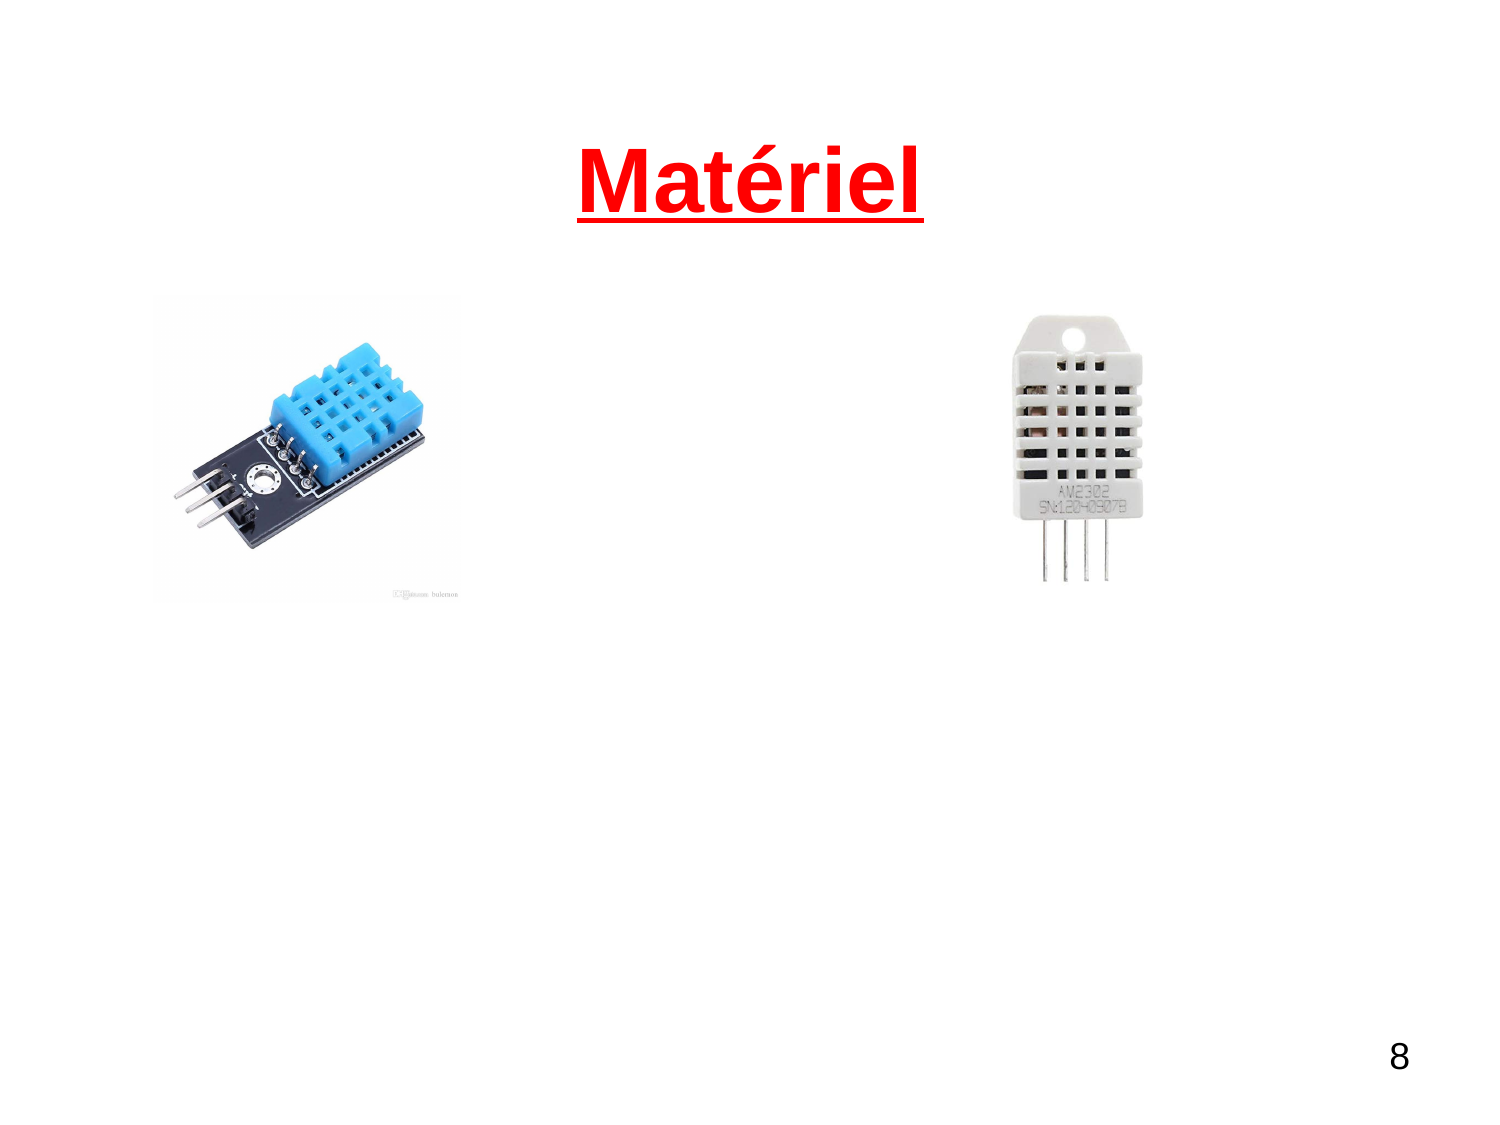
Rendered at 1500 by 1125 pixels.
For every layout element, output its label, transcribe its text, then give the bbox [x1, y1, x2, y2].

picture [933, 304, 1219, 591]
picture [153, 295, 461, 603]
text_box Matériel [0, 113, 1500, 239]
